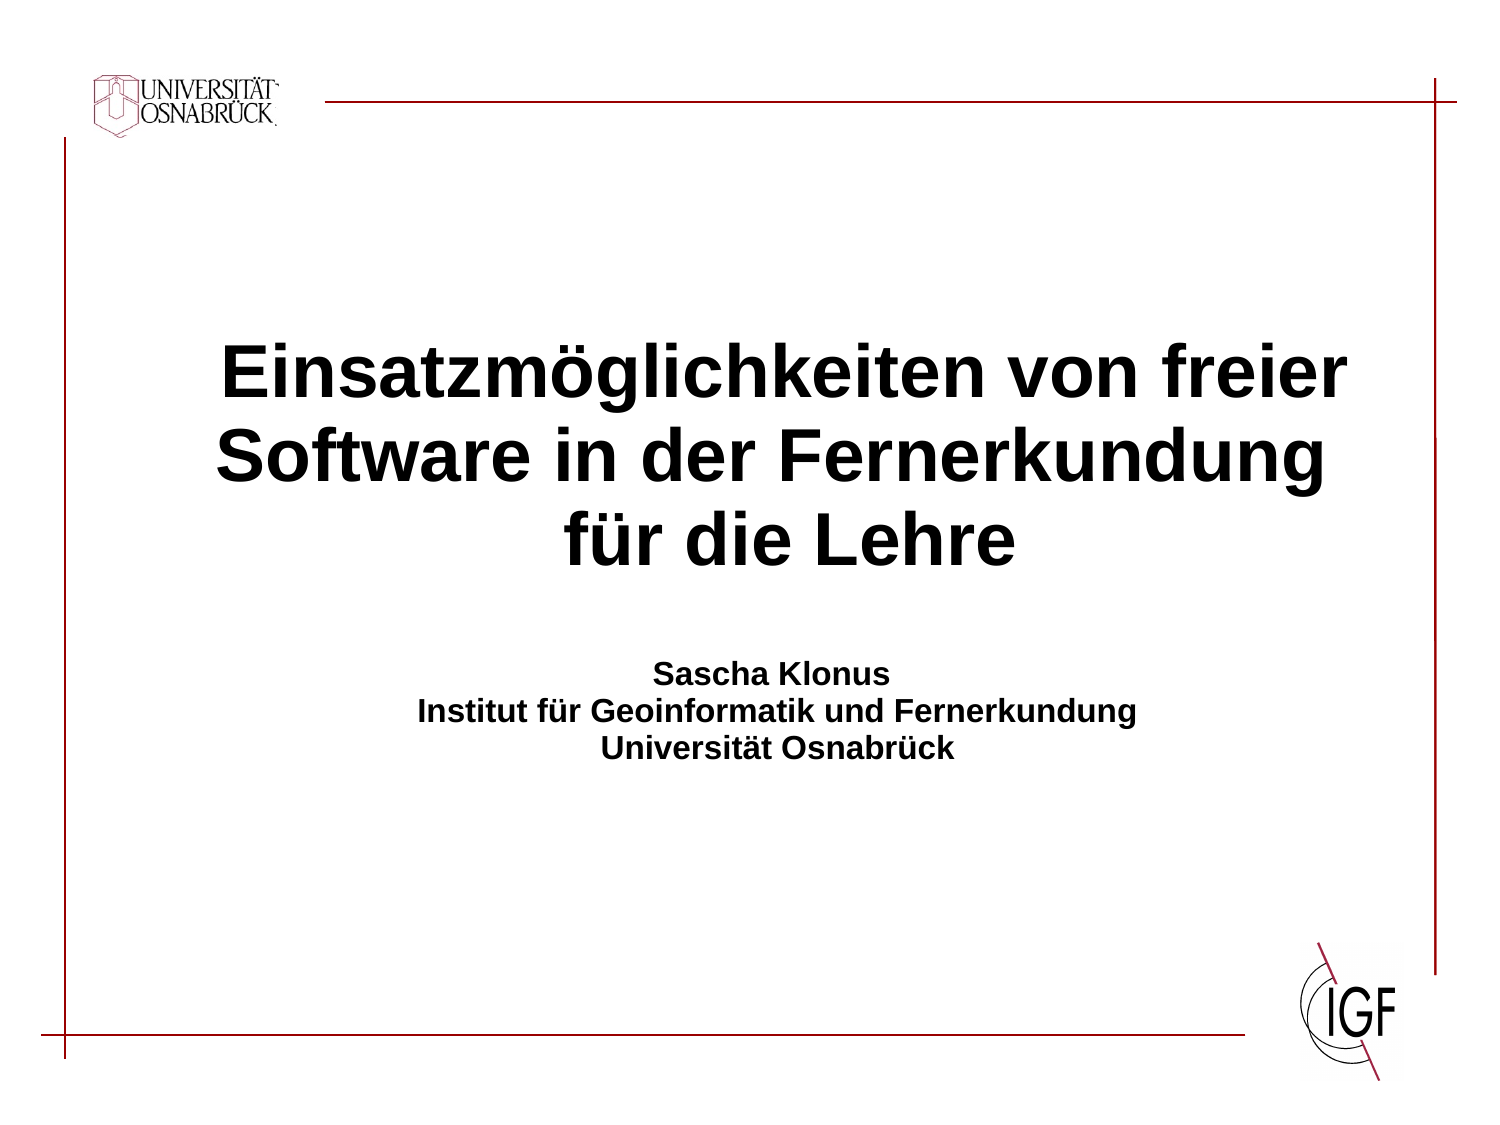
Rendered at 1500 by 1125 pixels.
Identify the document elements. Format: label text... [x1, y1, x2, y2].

picture [93, 75, 279, 138]
picture [1300, 942, 1404, 1081]
subtitle Einsatzmöglichkeiten von freier Software in der Fernerkundung für die Lehre Sascha Klonus Institut für Geoinformatik und Fernerkundung Universität Osnabrück [96, 177, 1447, 920]
